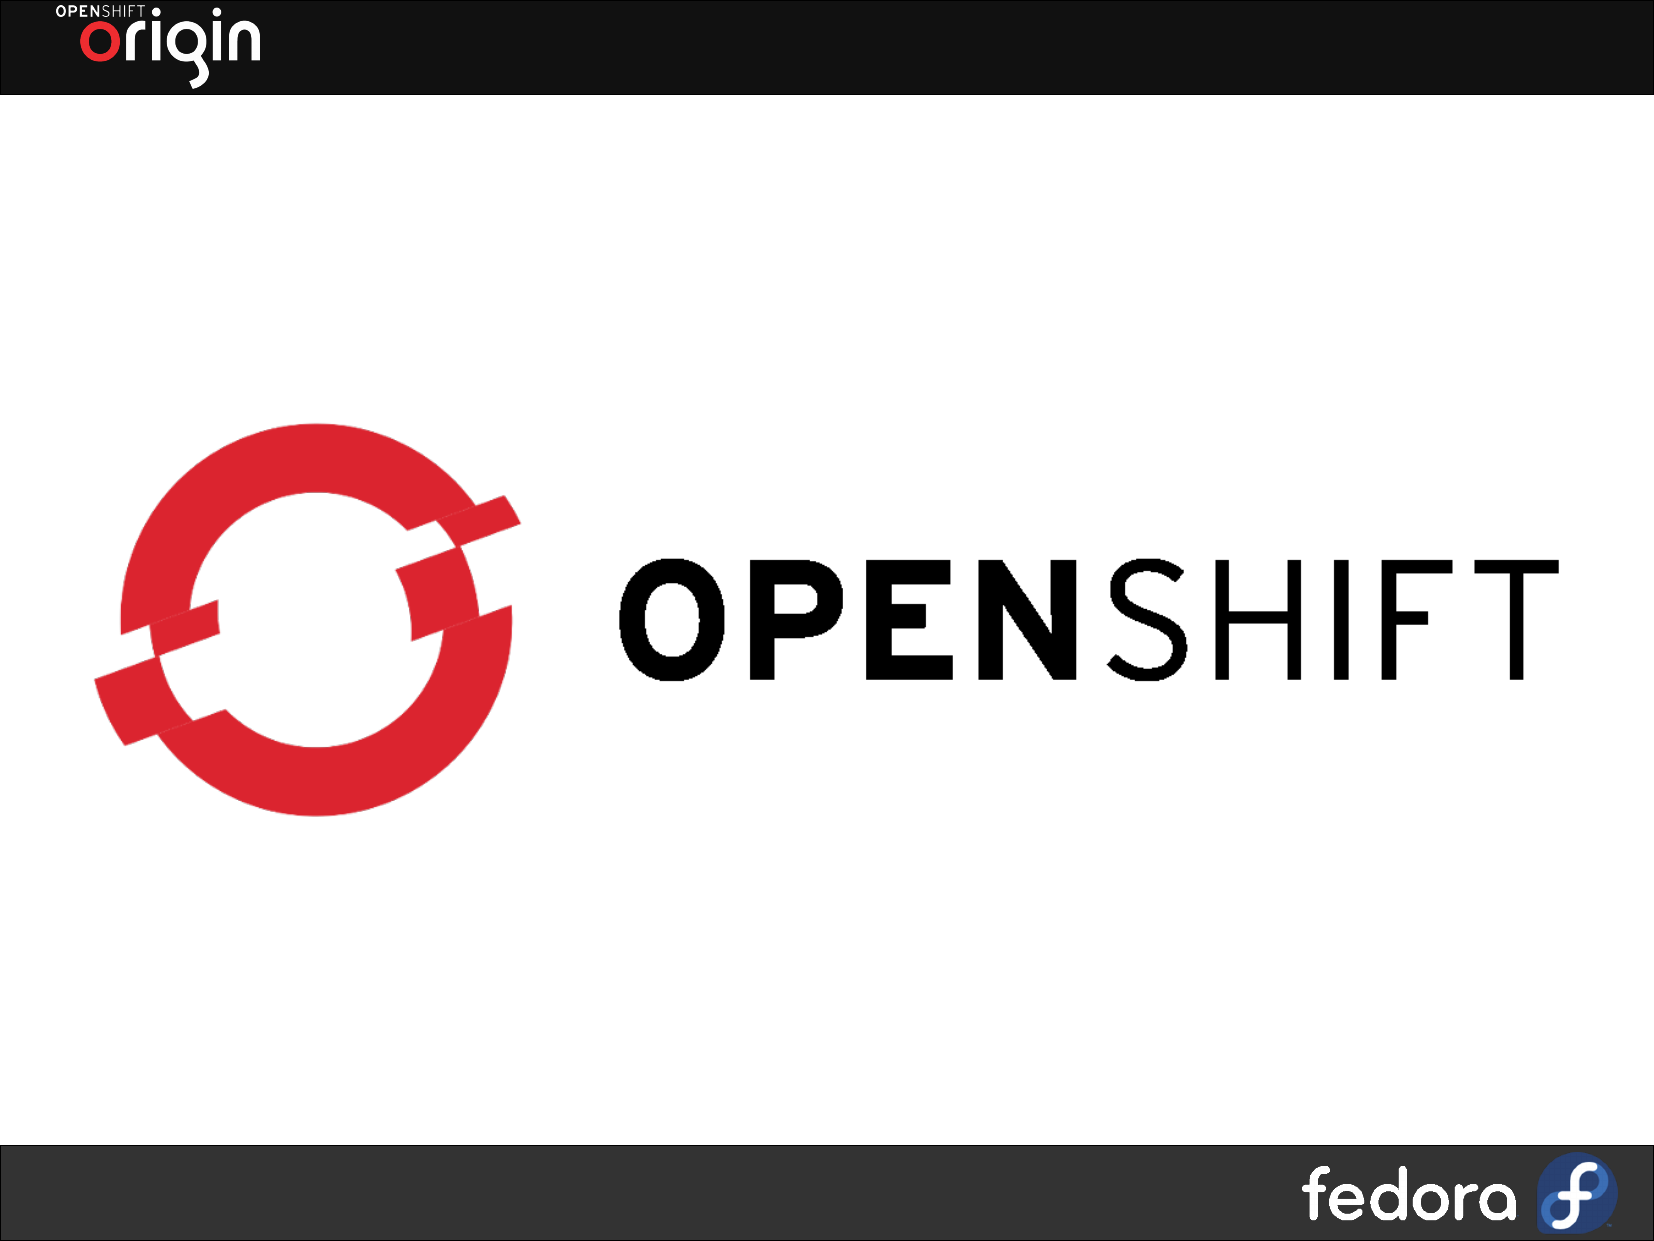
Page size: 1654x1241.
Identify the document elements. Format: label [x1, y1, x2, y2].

picture [56, 5, 260, 89]
picture [1299, 1151, 1619, 1235]
picture [88, 417, 1565, 823]
